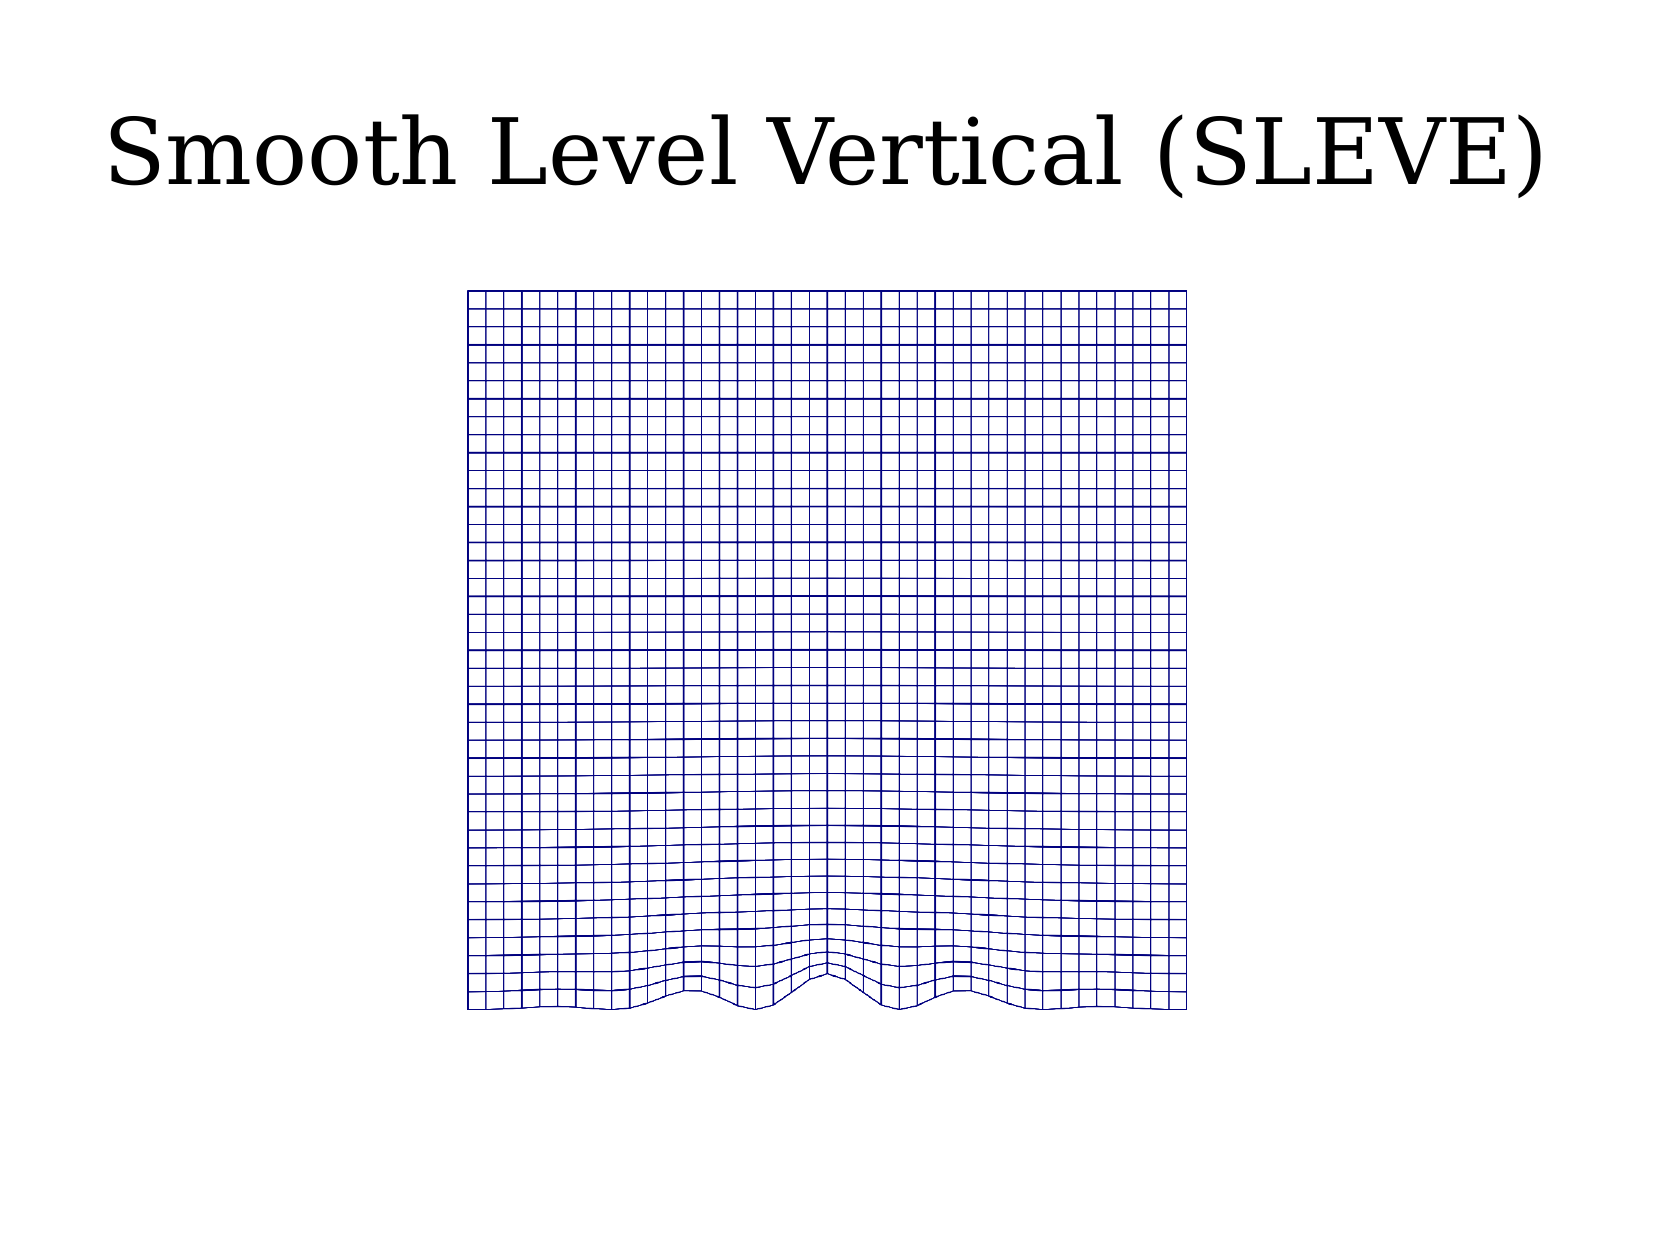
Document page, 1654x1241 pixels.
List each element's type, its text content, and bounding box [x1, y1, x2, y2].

picture [467, 290, 1187, 1010]
title Smooth Level Vertical (SLEVE) [82, 49, 1571, 257]
